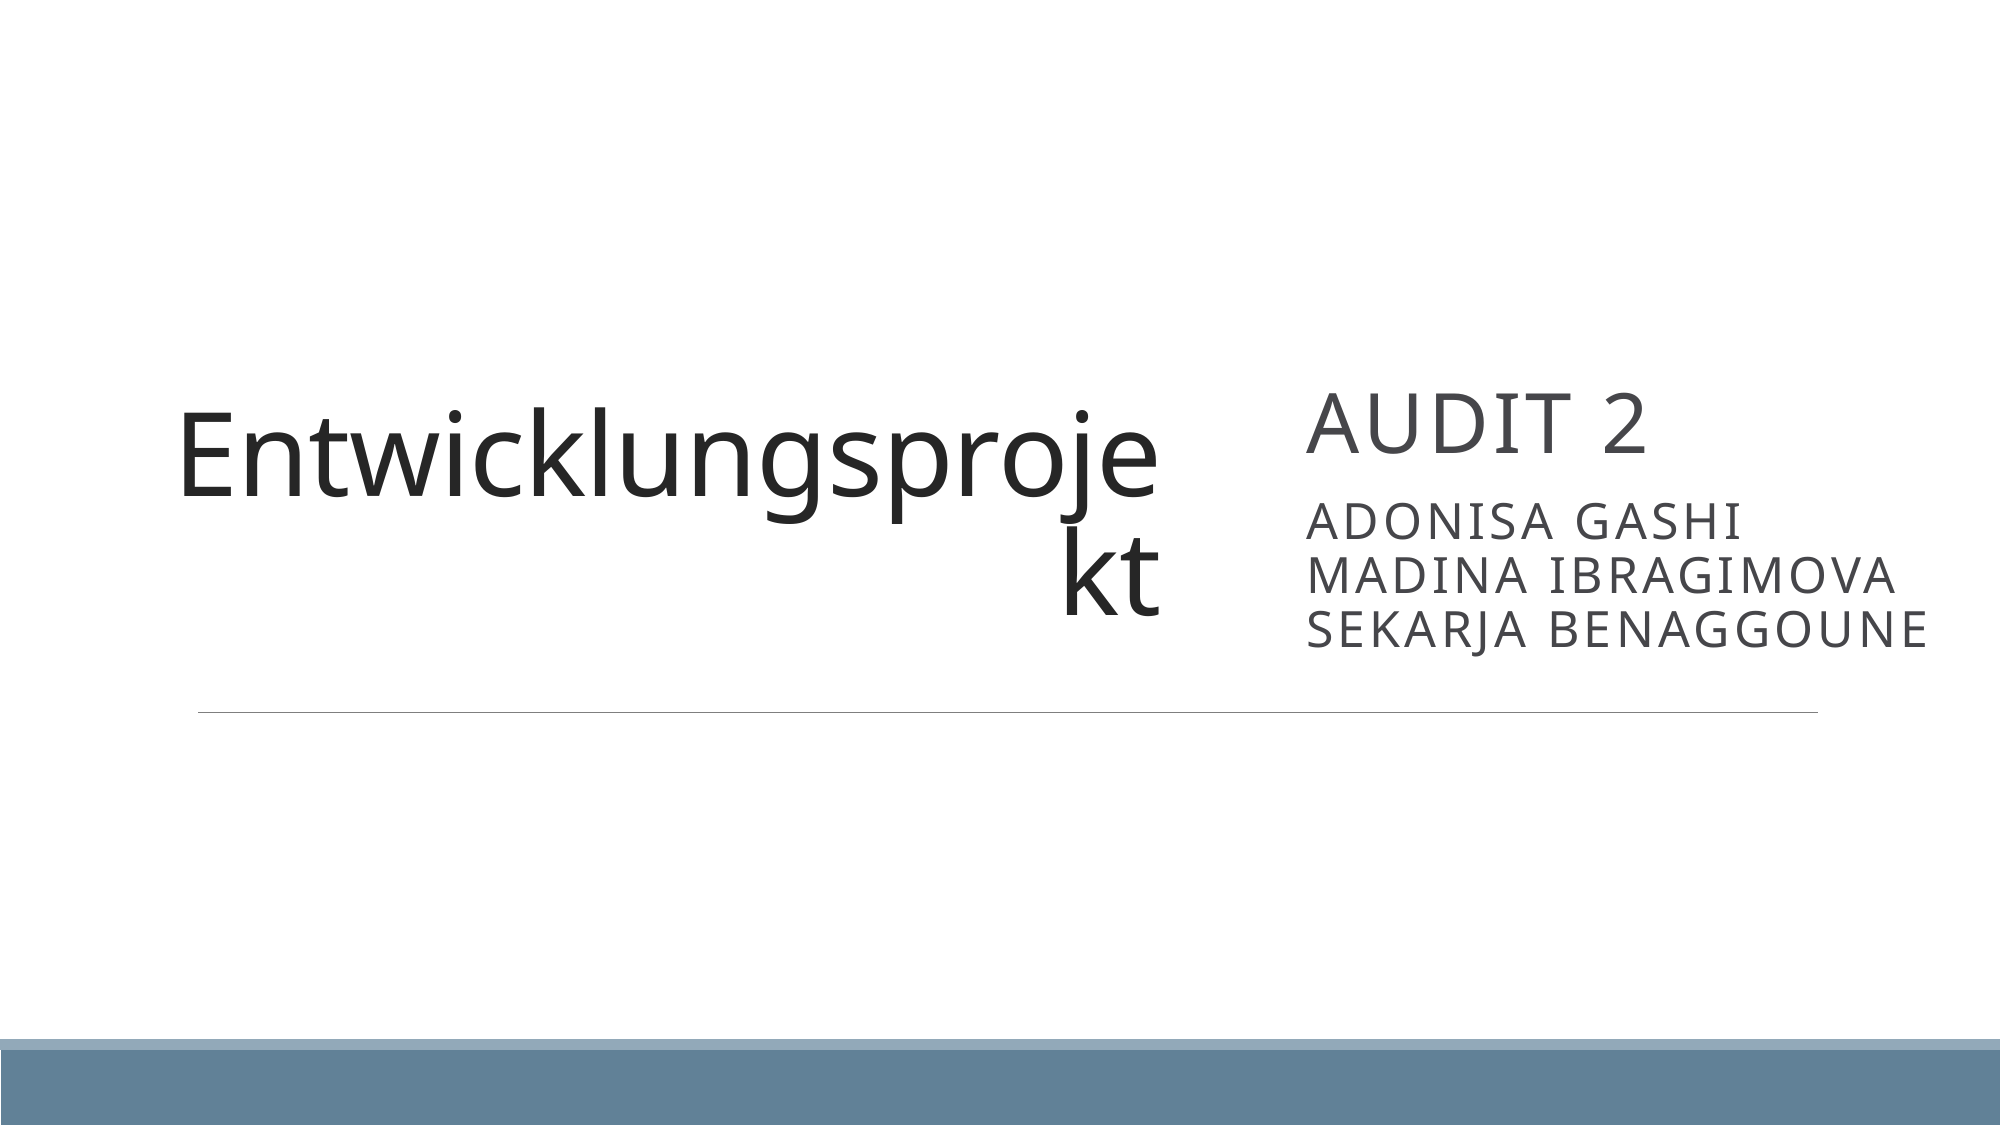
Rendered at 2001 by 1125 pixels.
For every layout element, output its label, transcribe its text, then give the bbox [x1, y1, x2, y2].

subtitle Audit 2 Adonisa Gashi Madina Ibragimova Sekarja benaggoune [1291, 105, 2000, 935]
title Entwicklungsprojekt [158, 105, 1185, 935]
